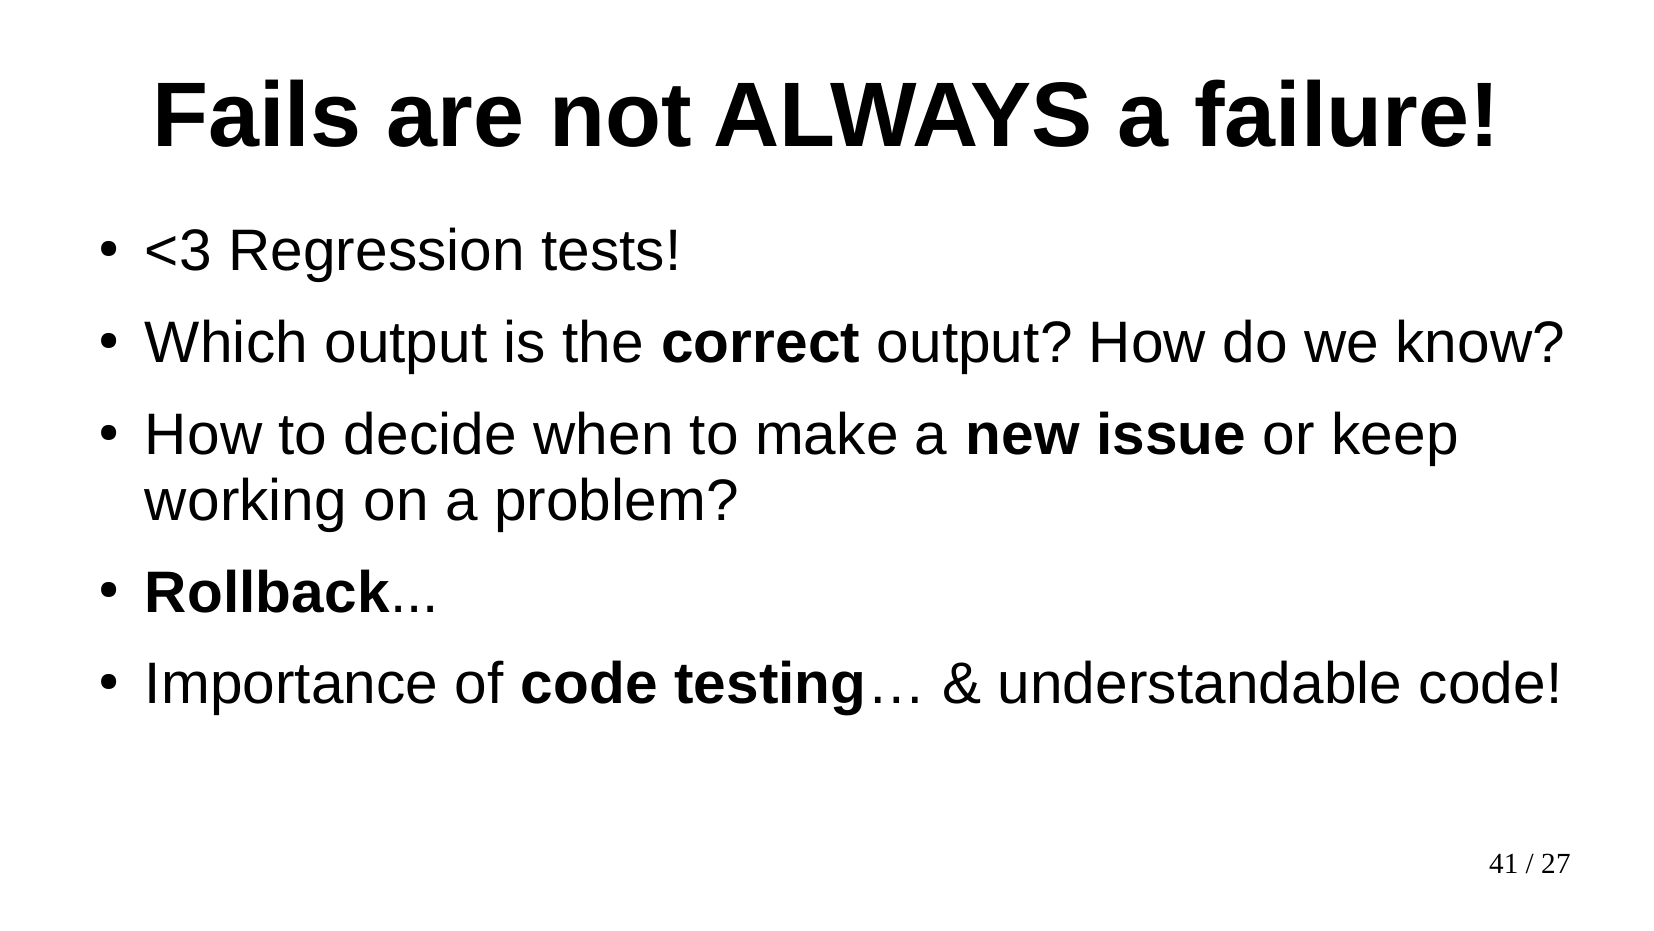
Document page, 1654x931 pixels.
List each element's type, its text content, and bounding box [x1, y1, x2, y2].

list <3 Regression tests! Which output is the correct output? How do we know? How to decide when to make a new issue or keep working on a problem? Rollback... Importance of code testing… & understandable code! [82, 217, 1571, 758]
title Fails are not ALWAYS a failure! [82, 37, 1571, 193]
